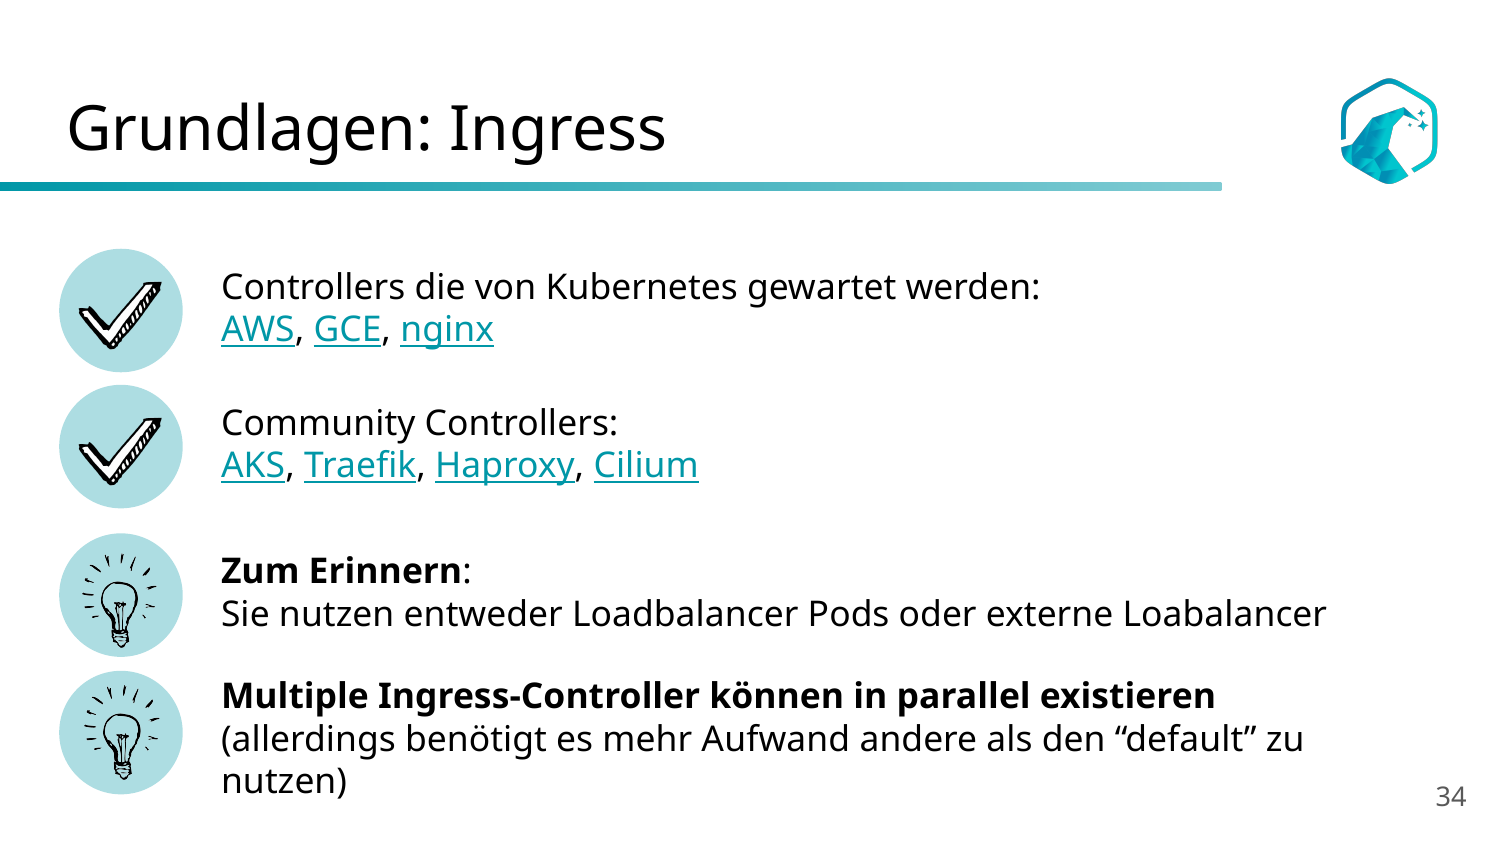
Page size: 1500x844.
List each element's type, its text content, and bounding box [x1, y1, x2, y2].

text_box [59, 248, 183, 373]
text_box Multiple Ingress-Controller können in parallel existieren (allerdings benötigt es mehr Aufwand andere als den “default” zu nutzen) [206, 658, 1394, 817]
text_box [59, 533, 183, 646]
text_box Zum Erinnern: Sie nutzen entweder Loadbalancer Pods oder externe Loabalancer [206, 533, 1394, 649]
picture [84, 685, 160, 780]
slide_number <number> [1391, 764, 1482, 829]
title Grundlagen: Ingress [51, 72, 1449, 167]
text_box Community Controllers: AKS, Traefik, Haproxy, Cilium [206, 384, 1500, 507]
text_box [89, 648, 153, 657]
picture [77, 281, 165, 351]
text_box [59, 670, 183, 795]
text_box Controllers die von Kubernetes gewartet werden: AWS, GCE, nginx [206, 248, 1466, 371]
text_box [59, 384, 183, 509]
picture [77, 417, 165, 487]
picture [82, 553, 157, 648]
picture [1330, 167, 1449, 188]
